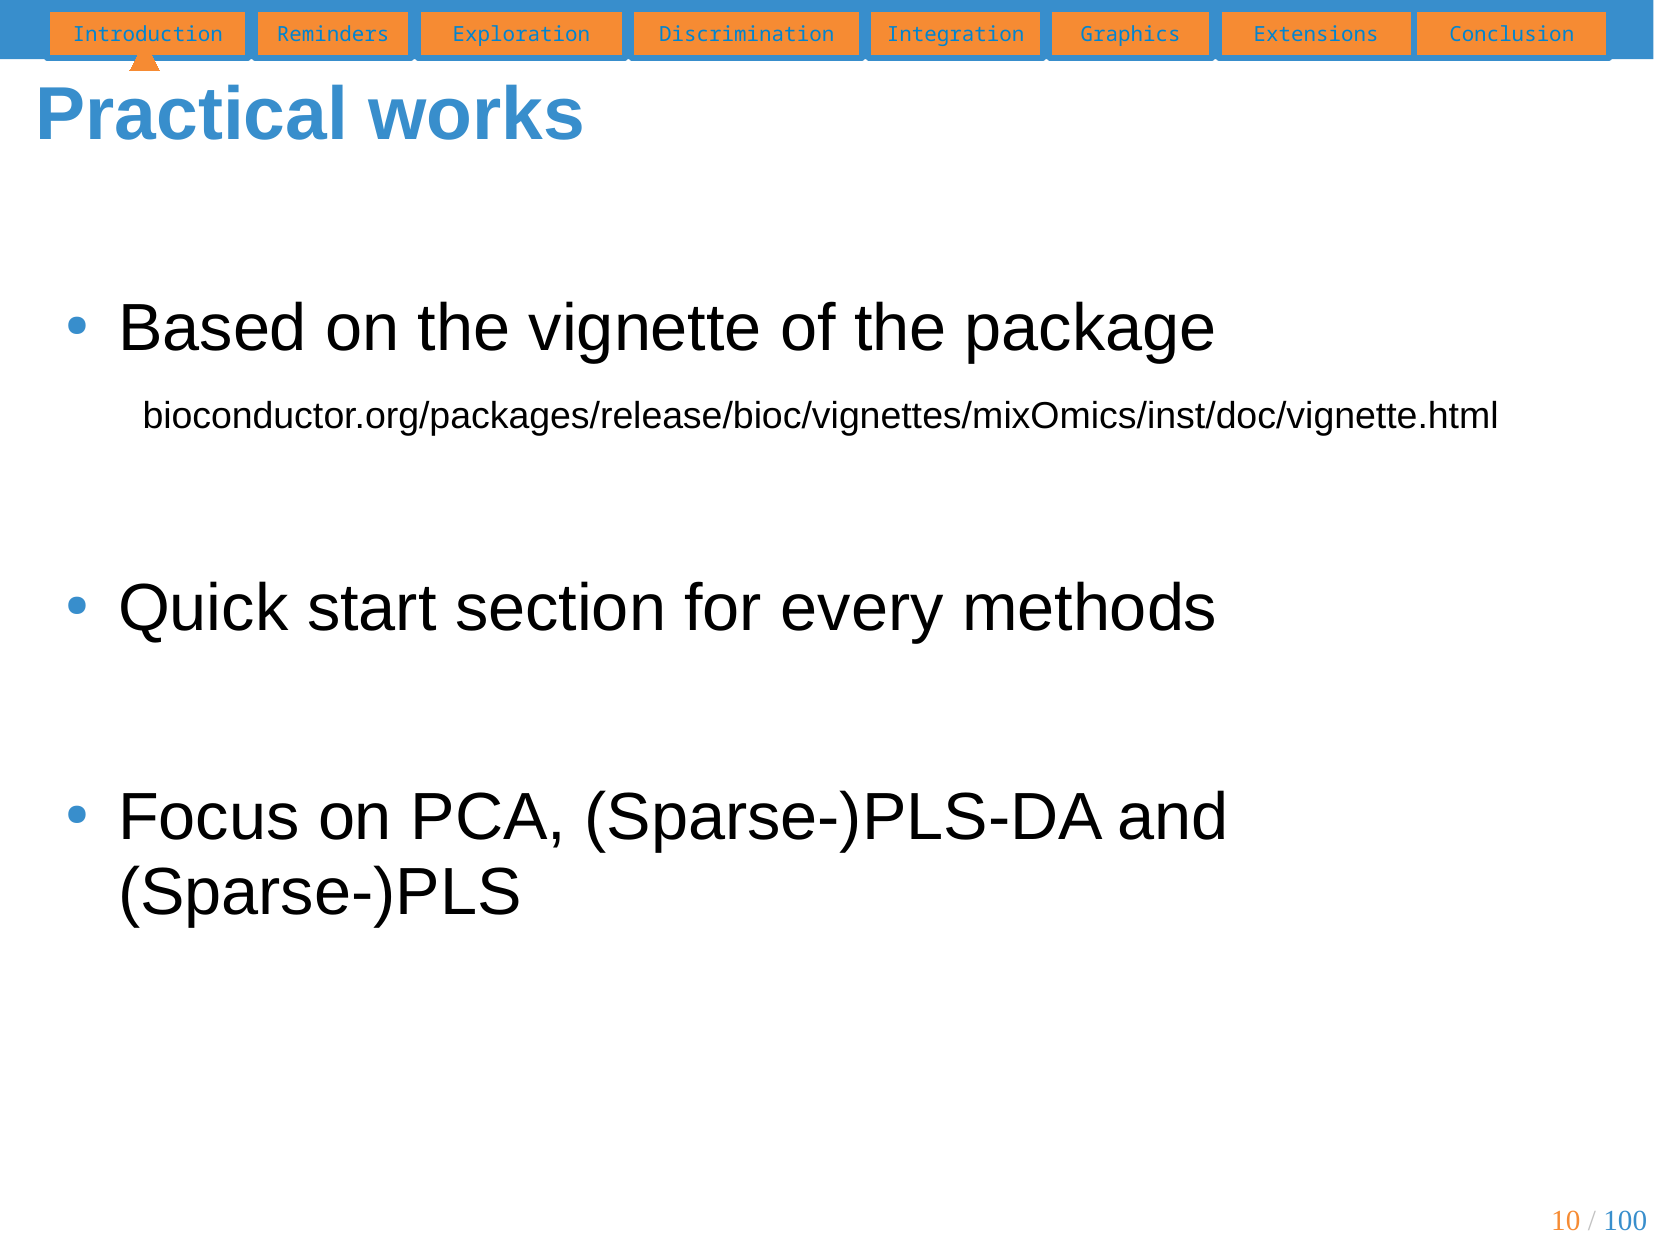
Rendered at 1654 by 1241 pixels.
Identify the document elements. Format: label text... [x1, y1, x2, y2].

list Based on the vignette of the package bioconductor.org/packages/release/bioc/vignettes/mixOmics/inst/doc/vignette.html Quick start section for every methods Focus on PCA, (Sparse-)PLS-DA and (Sparse-)PLS [47, 290, 1595, 1205]
text_box [129, 41, 160, 71]
title Practical works [35, 61, 1571, 166]
